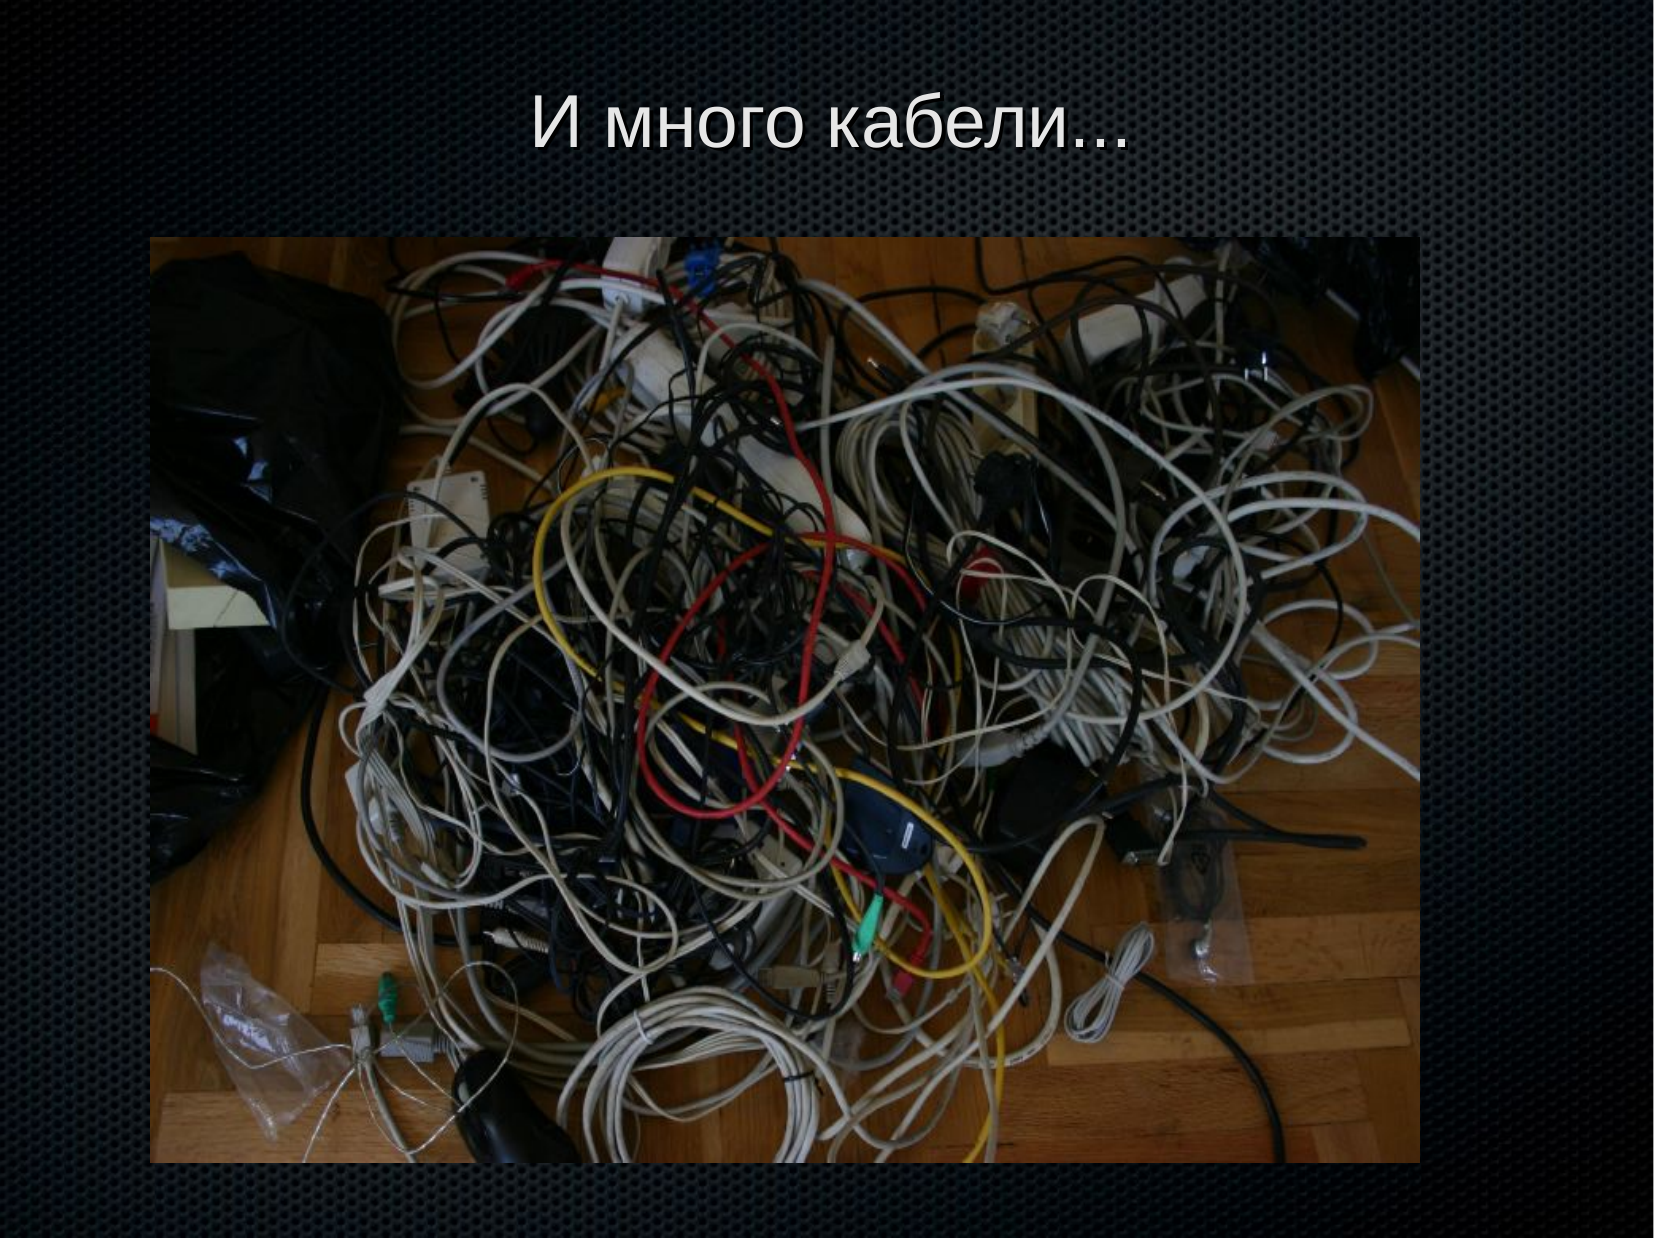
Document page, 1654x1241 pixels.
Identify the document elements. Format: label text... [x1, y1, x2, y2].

title И много кабели... [86, 25, 1576, 218]
picture [0, 0, 1654, 1238]
